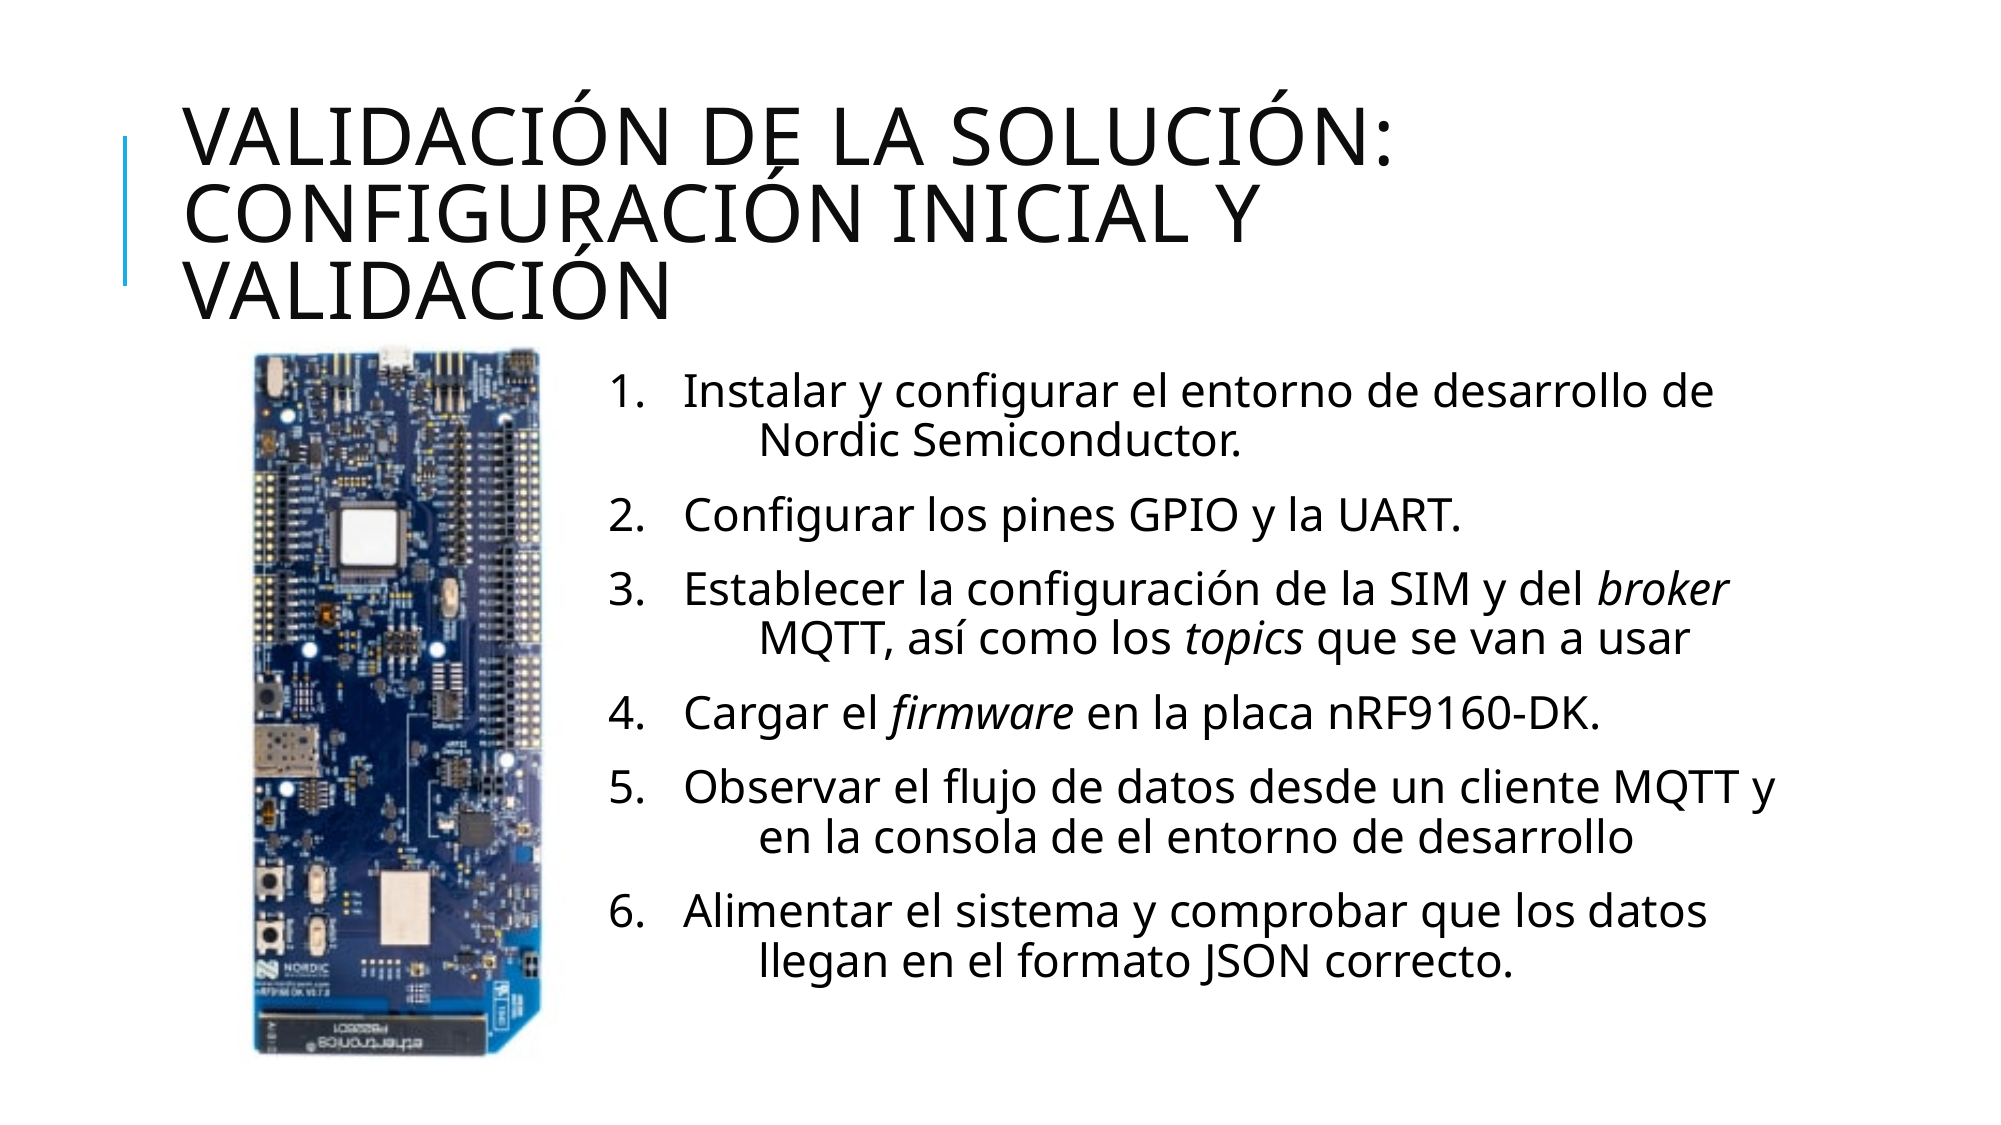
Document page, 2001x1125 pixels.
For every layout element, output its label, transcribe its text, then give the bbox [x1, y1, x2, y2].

list Instalar y configurar el entorno de desarrollo de Nordic Semiconductor. Configurar los pines GPIO y la UART. Establecer la configuración de la SIM y del broker MQTT, así como los topics que se van a usar Cargar el firmware en la placa nRF9160-DK. Observar el flujo de datos desde un cliente MQTT y en la consola de el entorno de desarrollo Alimentar el sistema y comprobar que los datos llegan en el formato JSON correcto. [600, 360, 1815, 1049]
title Validación de la solución: Configuración inicial y validación [168, 96, 1763, 343]
picture [237, 341, 566, 1063]
